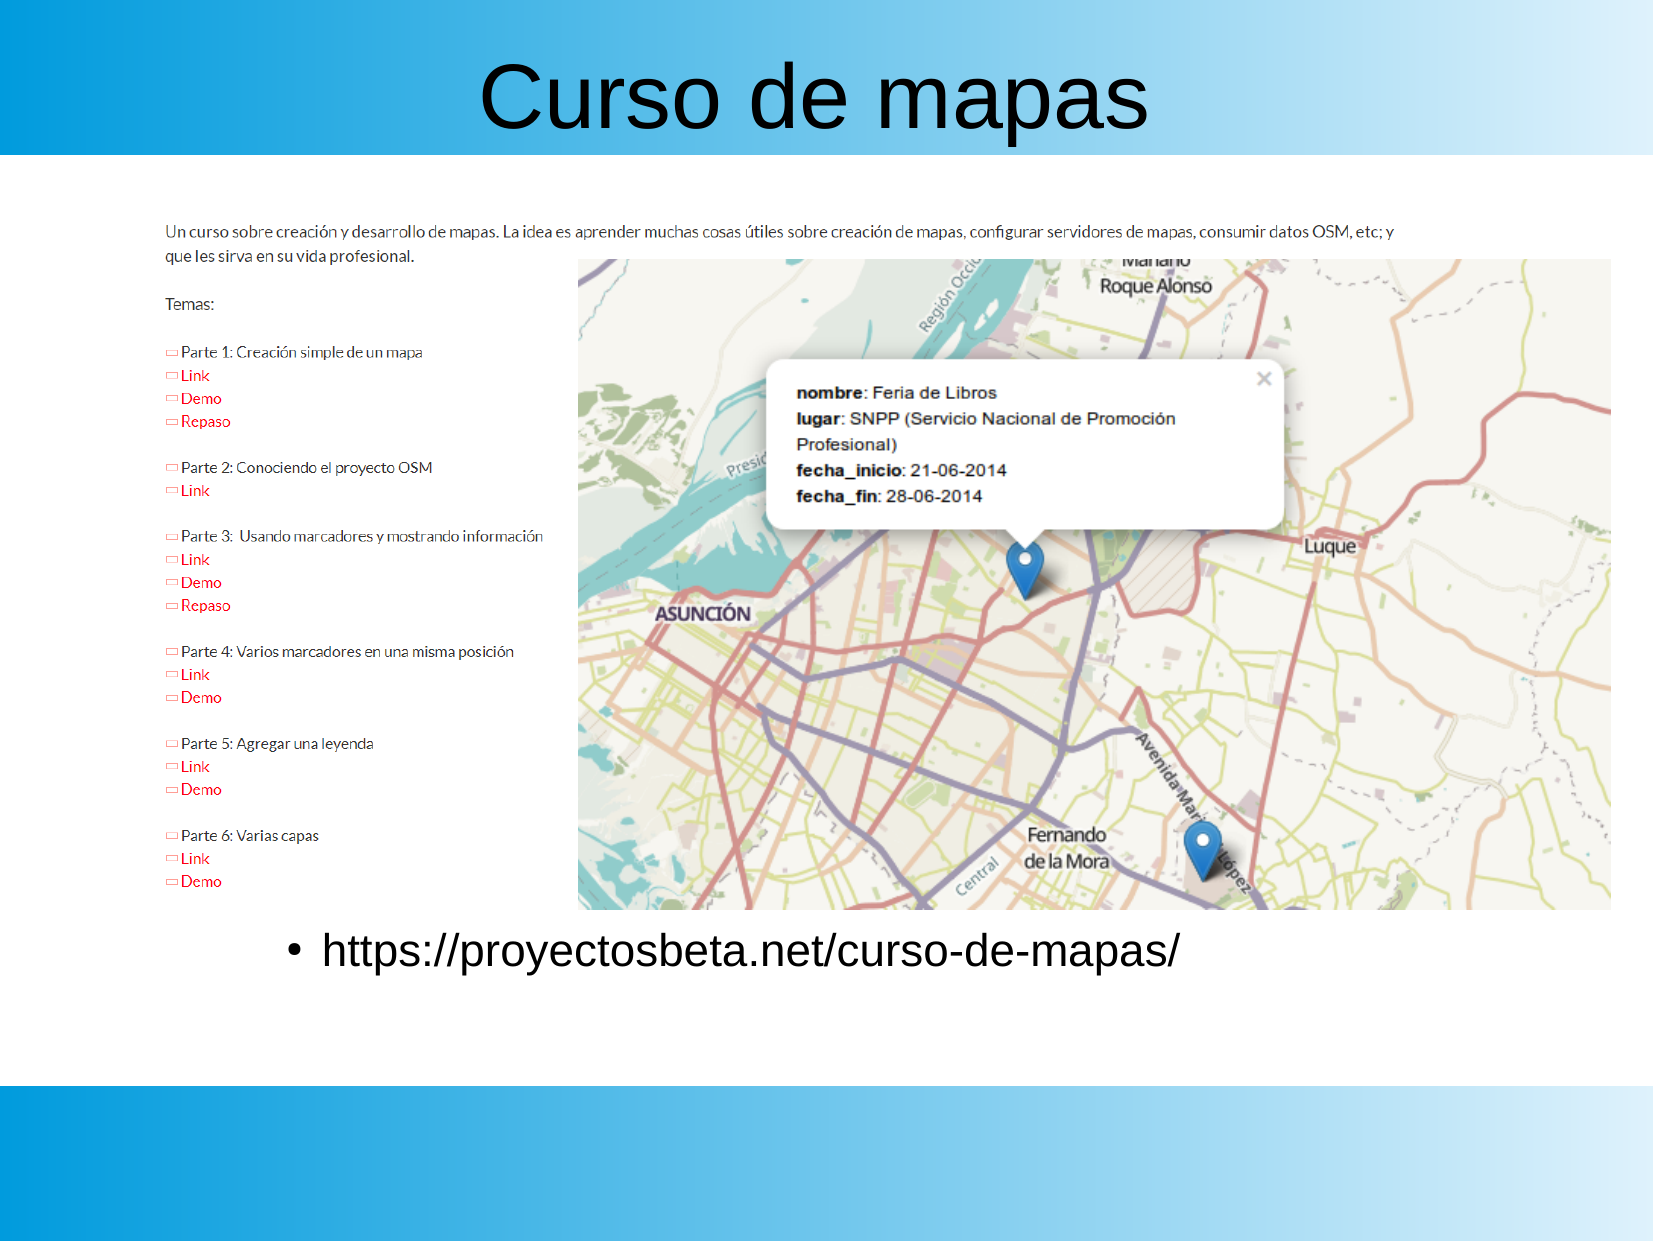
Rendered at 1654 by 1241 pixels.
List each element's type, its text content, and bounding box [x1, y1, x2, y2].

text_box https://proyectosbeta.net/curso-de-mapas/ [271, 921, 1371, 1032]
title Curso de mapas [70, 0, 1559, 189]
picture [153, 216, 1611, 910]
